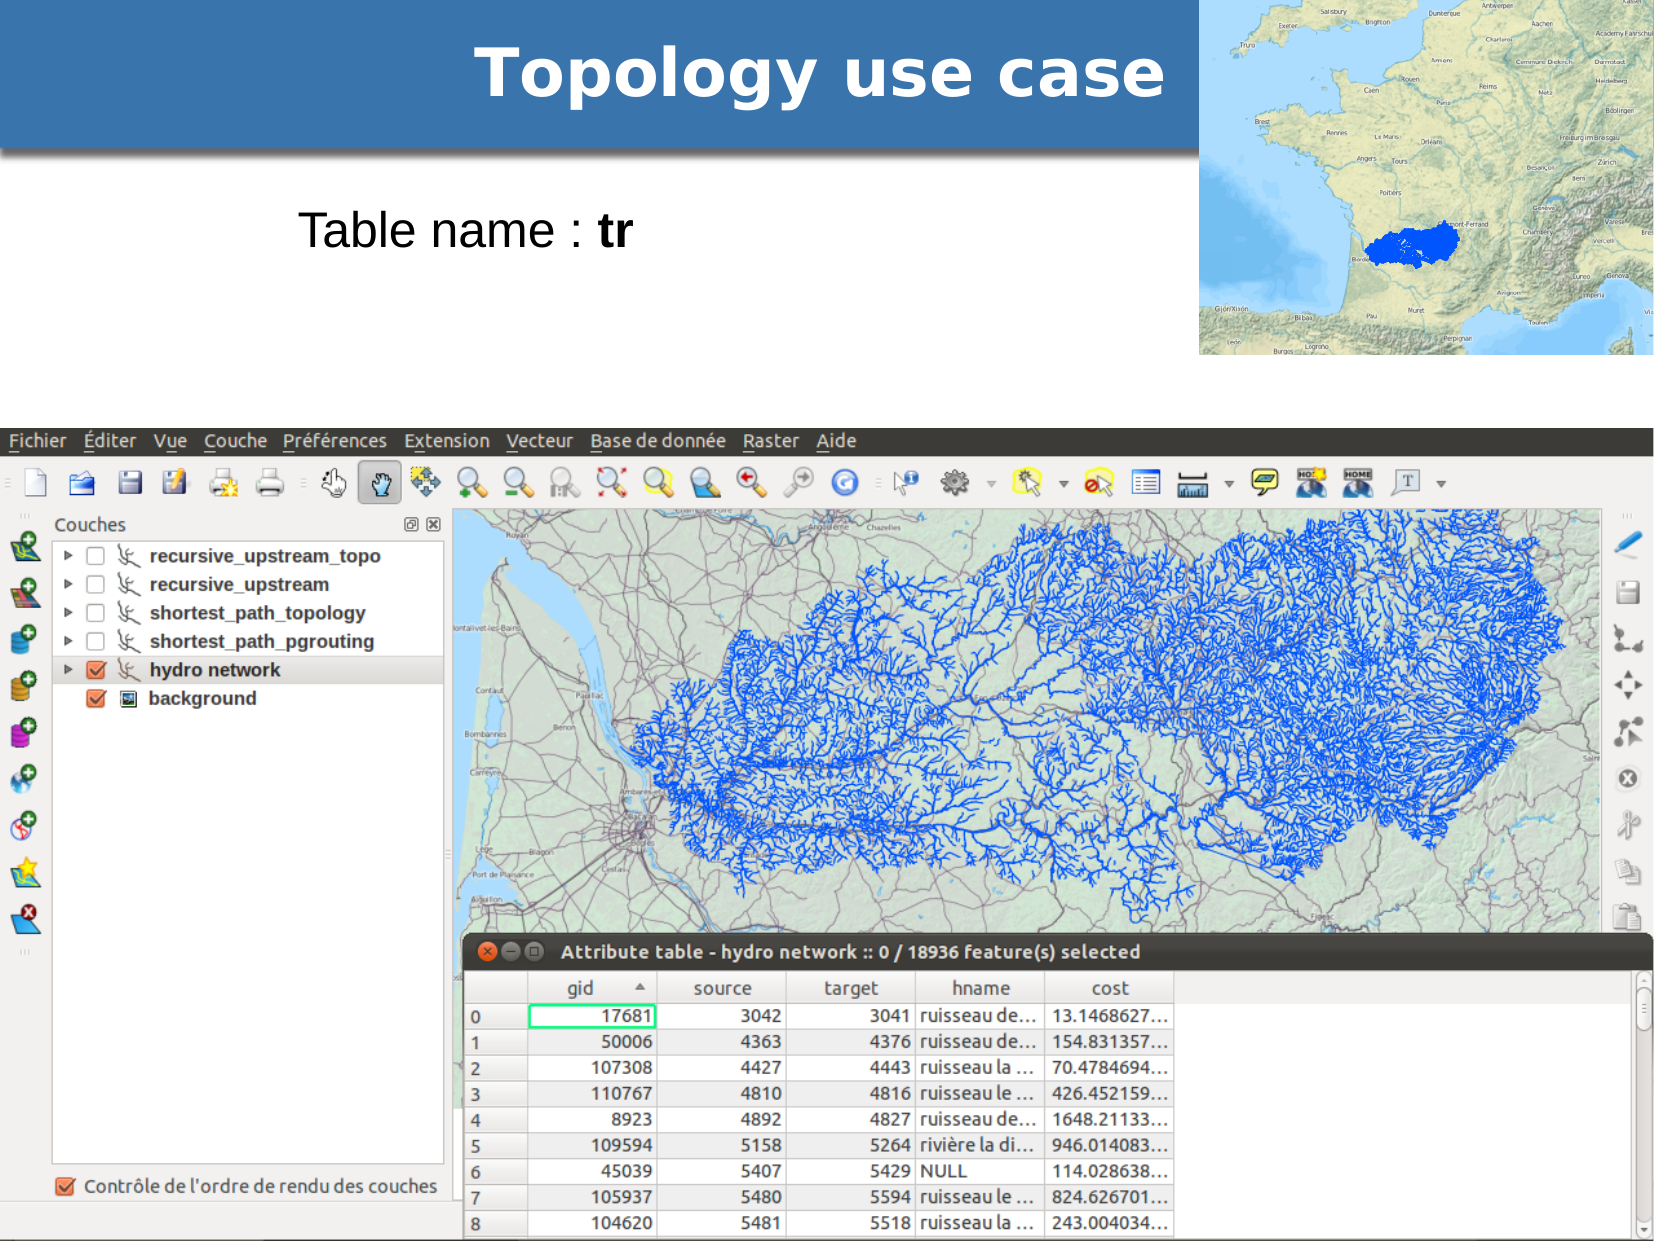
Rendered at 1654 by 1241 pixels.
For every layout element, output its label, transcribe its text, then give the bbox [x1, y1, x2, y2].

title Topology use case [76, 0, 1199, 148]
picture [0, 0, 1654, 1241]
text_box Table name : tr [282, 195, 649, 266]
